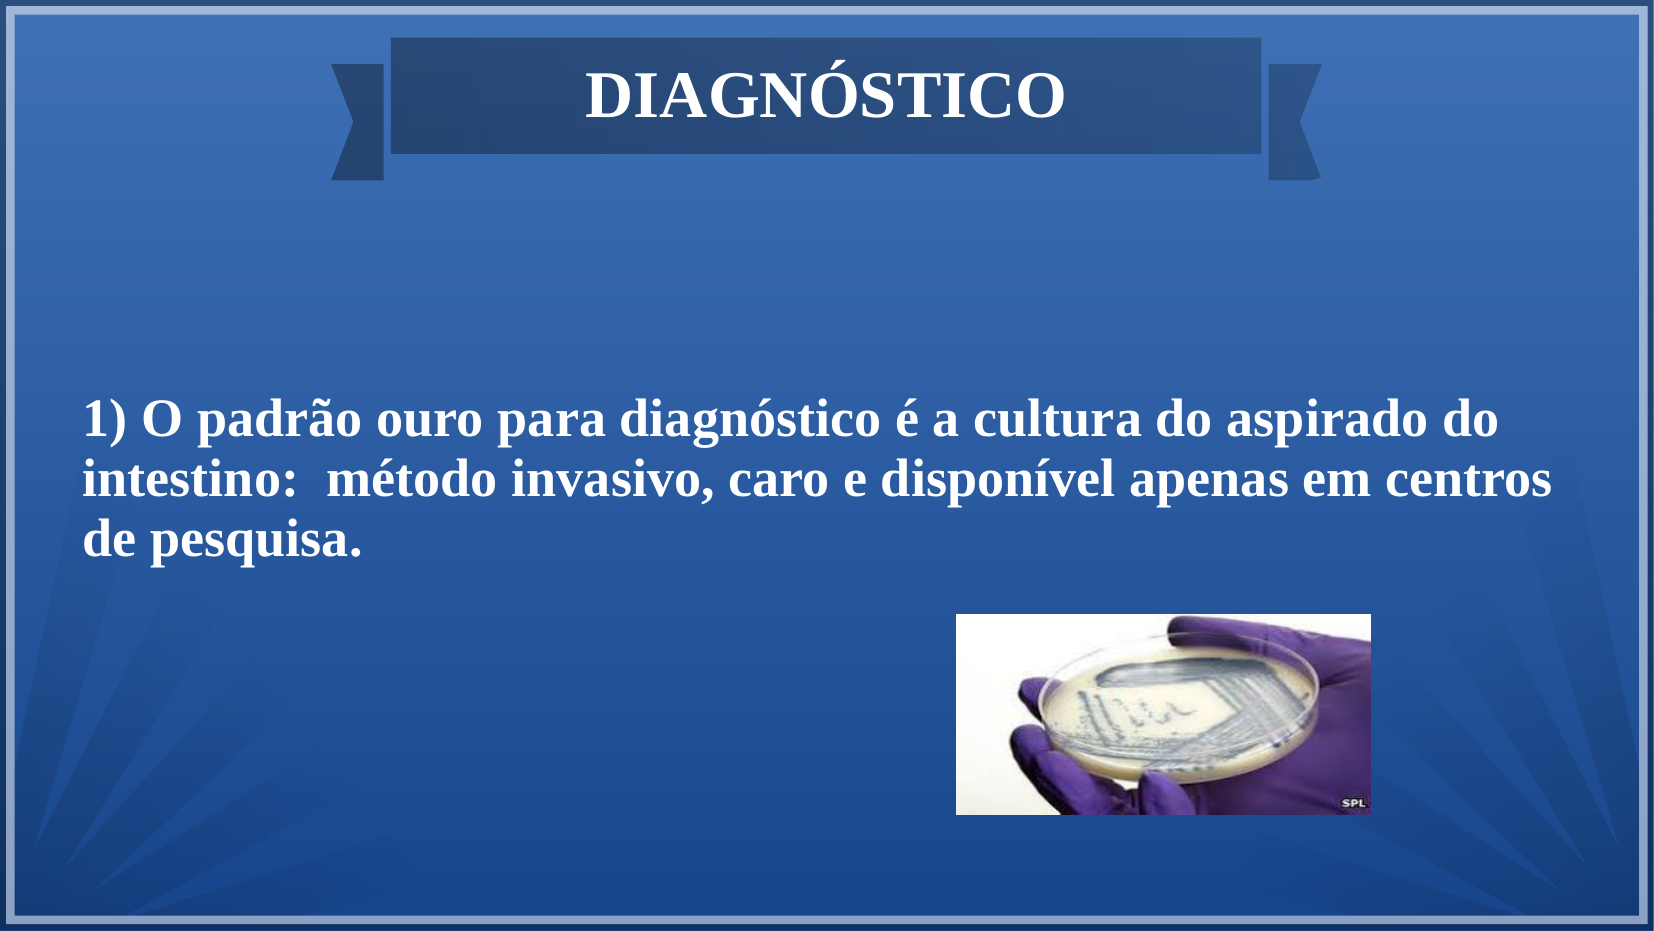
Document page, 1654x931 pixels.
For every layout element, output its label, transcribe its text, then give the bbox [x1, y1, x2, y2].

picture [956, 614, 1371, 815]
title DIAGNÓSTICO [389, 35, 1264, 154]
list 1) O padrão ouro para diagnóstico é a cultura do aspirado do intestino: método invasivo, caro e disponível apenas em centros de pesquisa. [82, 224, 1571, 848]
